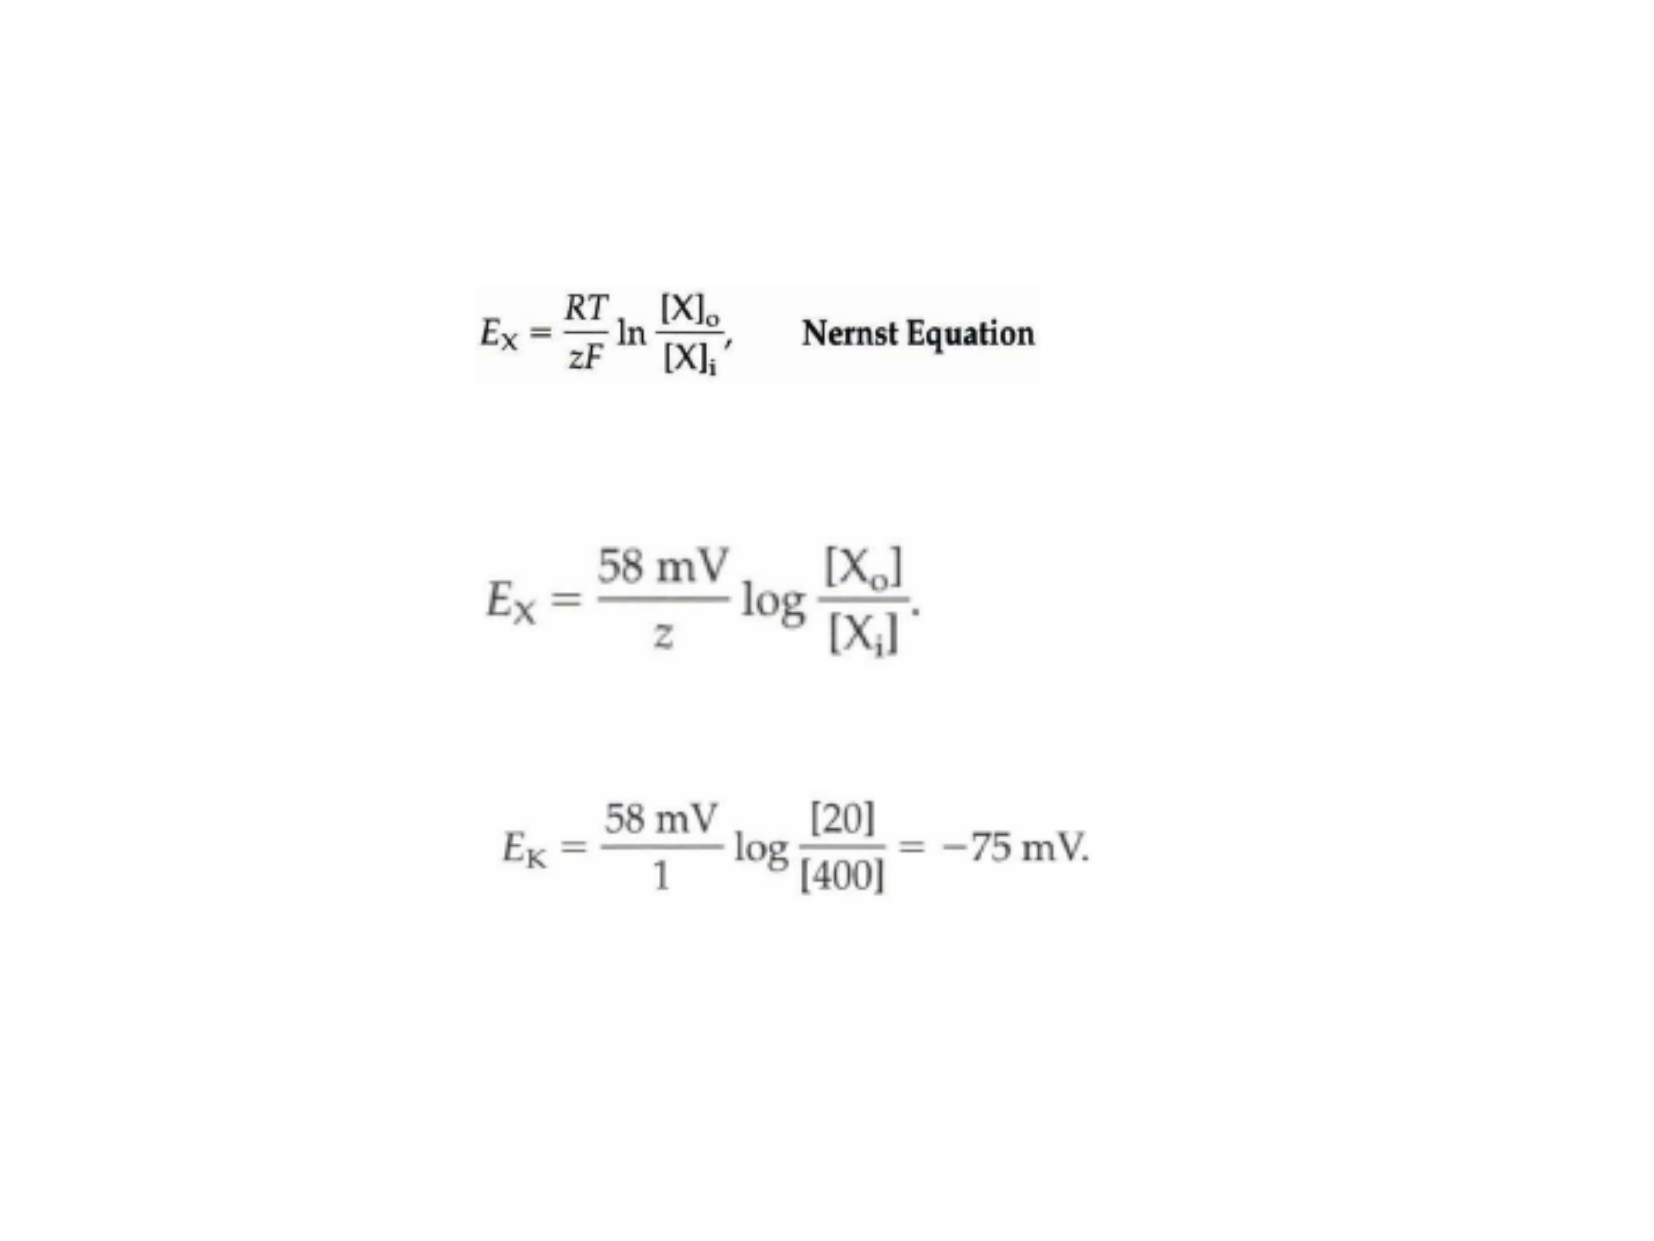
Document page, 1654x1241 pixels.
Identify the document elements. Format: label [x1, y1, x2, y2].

picture [459, 253, 1057, 411]
picture [463, 759, 1113, 904]
picture [453, 491, 954, 704]
